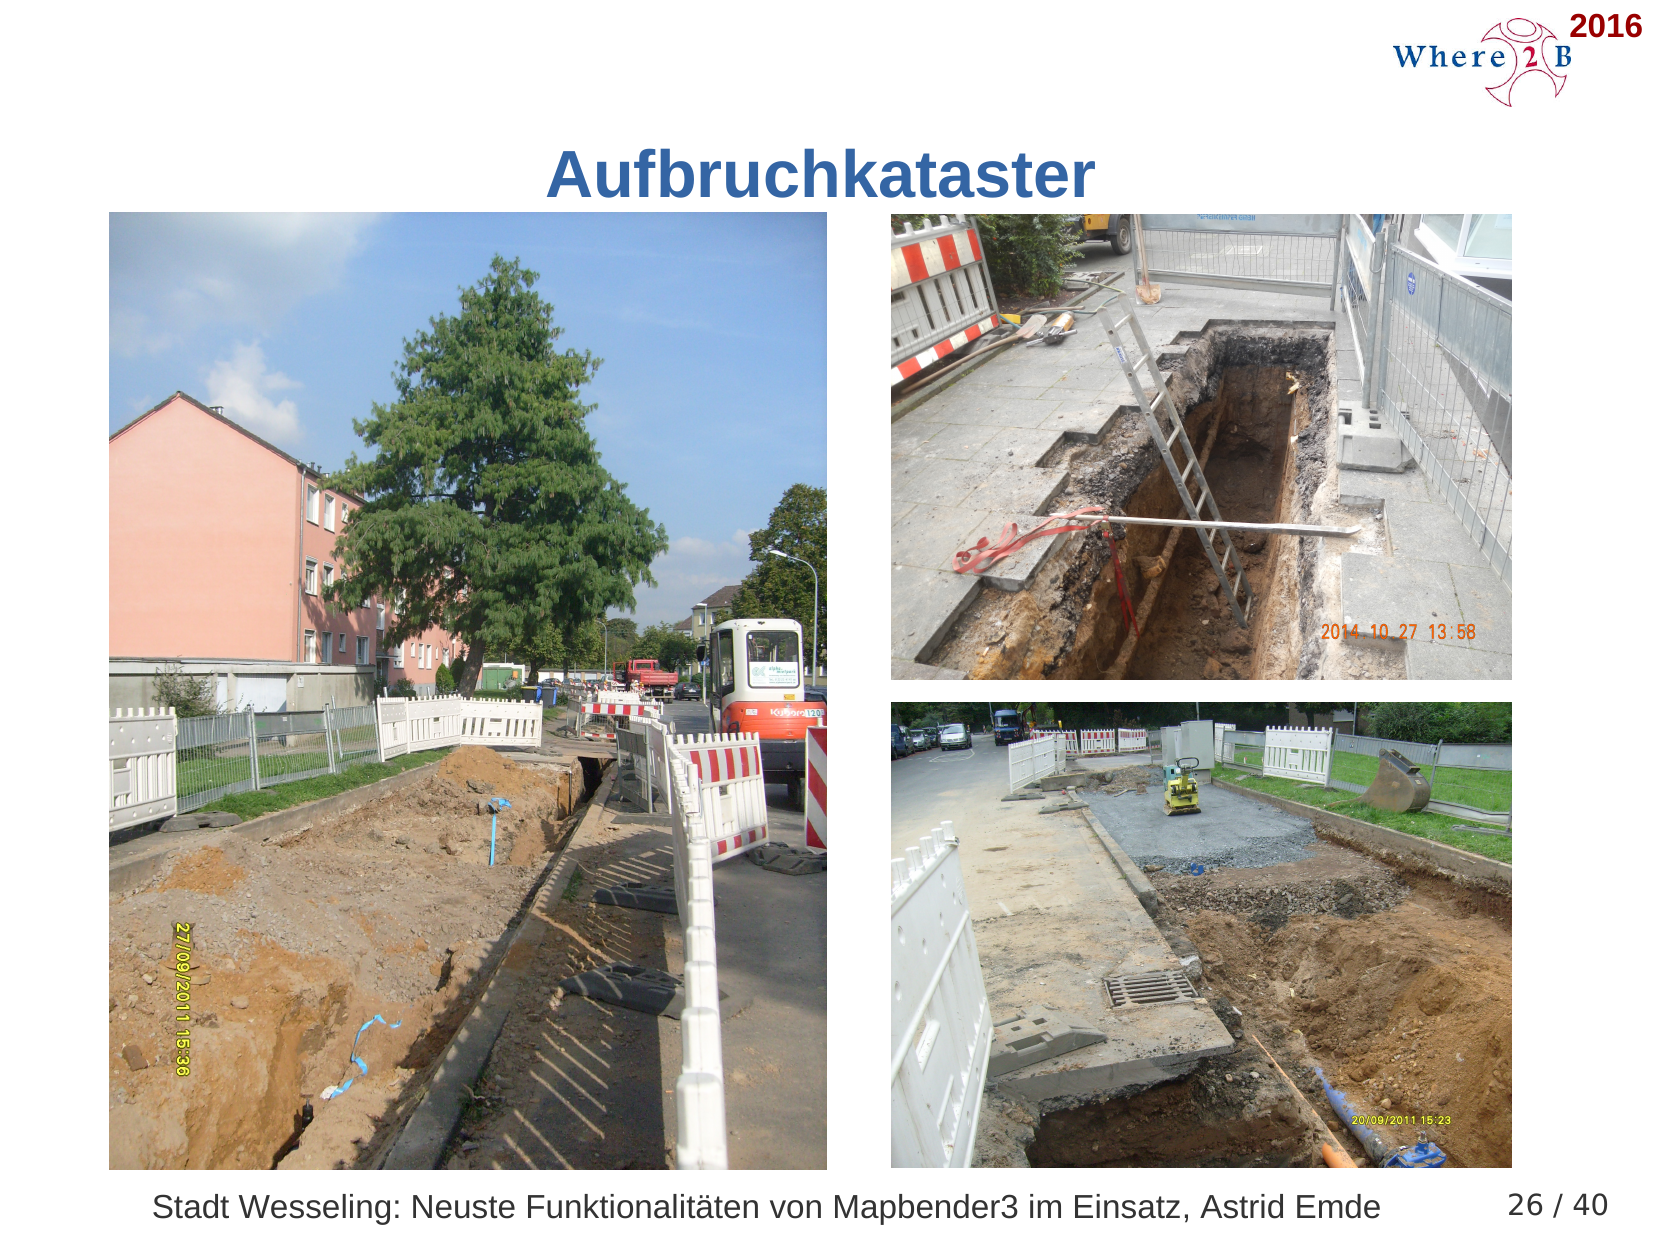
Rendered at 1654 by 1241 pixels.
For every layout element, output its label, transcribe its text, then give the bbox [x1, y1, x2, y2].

picture [1393, 18, 1571, 107]
title Aufbruchkataster [76, 100, 1565, 249]
picture [109, 212, 827, 1170]
picture [891, 214, 1512, 680]
picture [891, 702, 1512, 1168]
